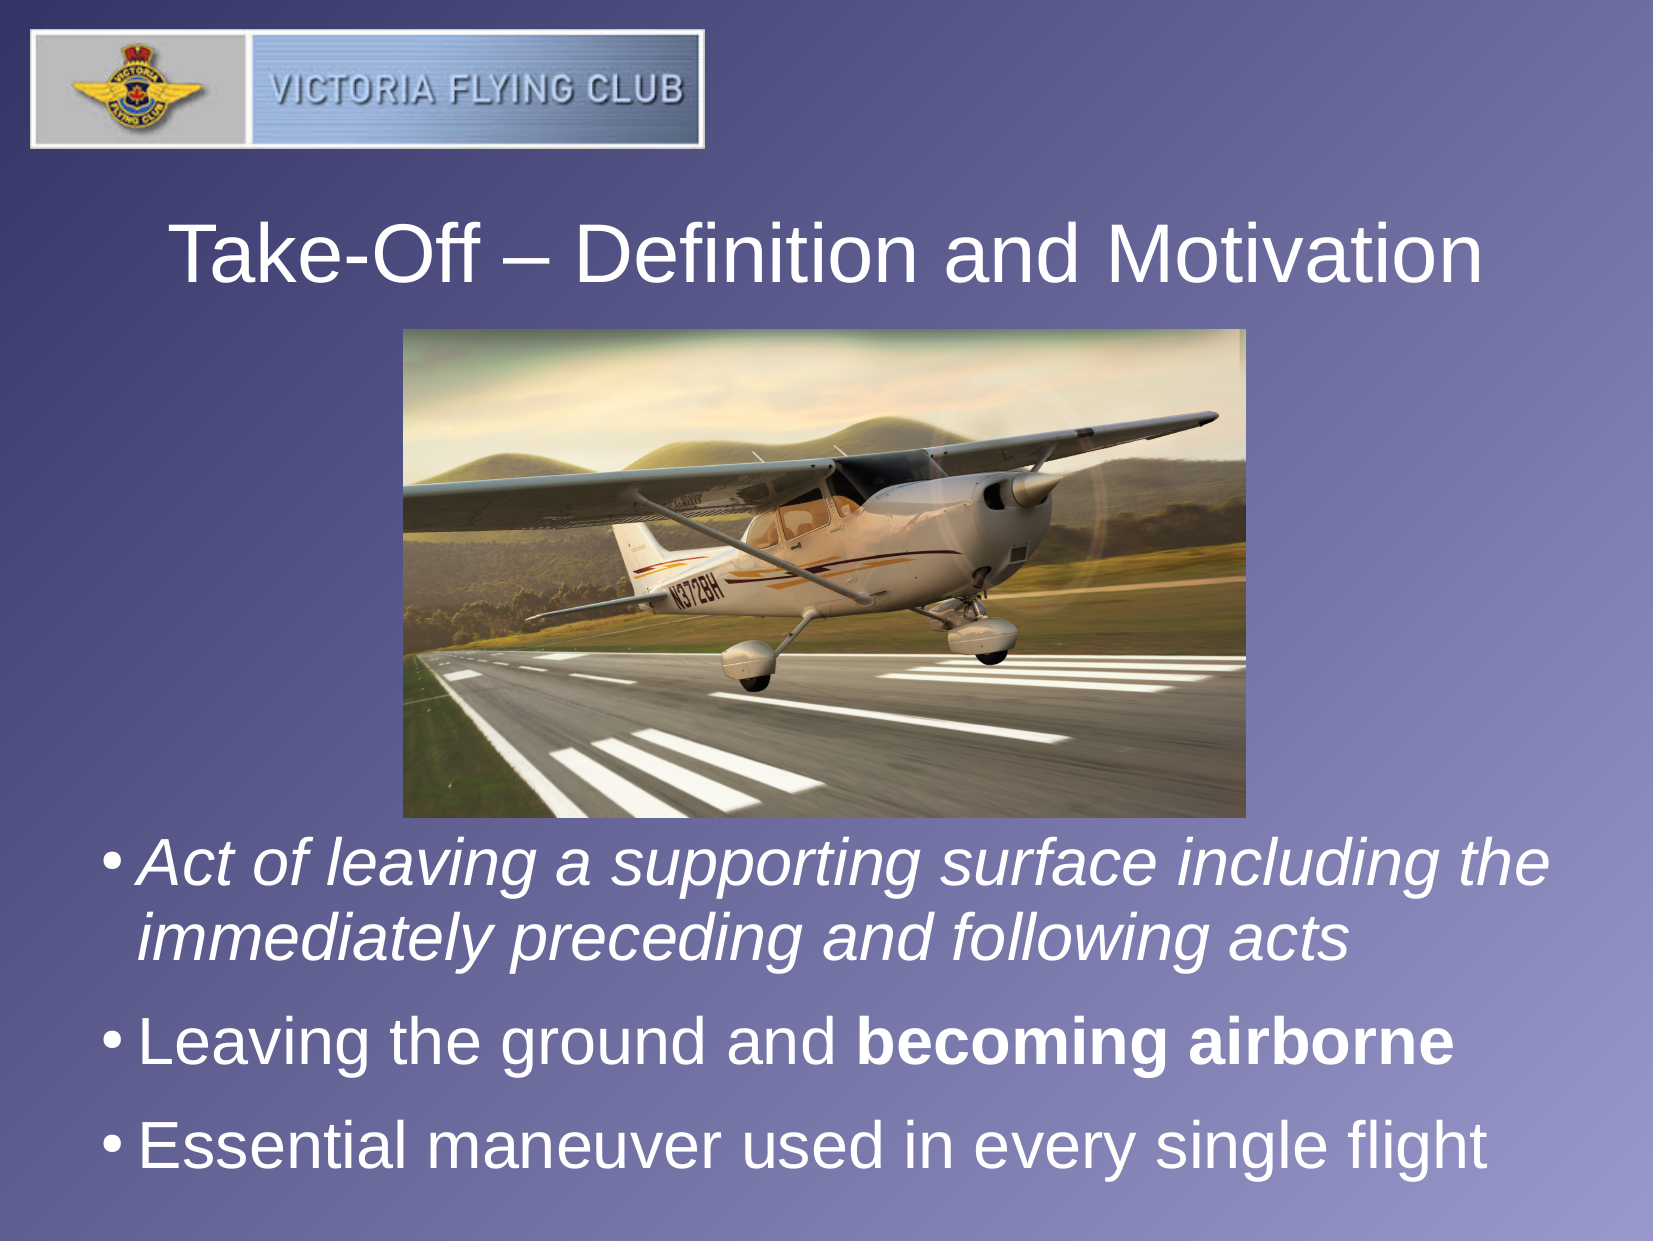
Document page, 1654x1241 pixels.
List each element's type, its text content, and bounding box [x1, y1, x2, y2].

list Act of leaving a supporting surface including the immediately preceding and following acts Leaving the ground and becoming airborne Essential maneuver used in every single flight [82, 825, 1571, 1201]
picture [403, 329, 1246, 818]
picture [30, 29, 705, 149]
title Take-Off – Definition and Motivation [82, 150, 1571, 358]
